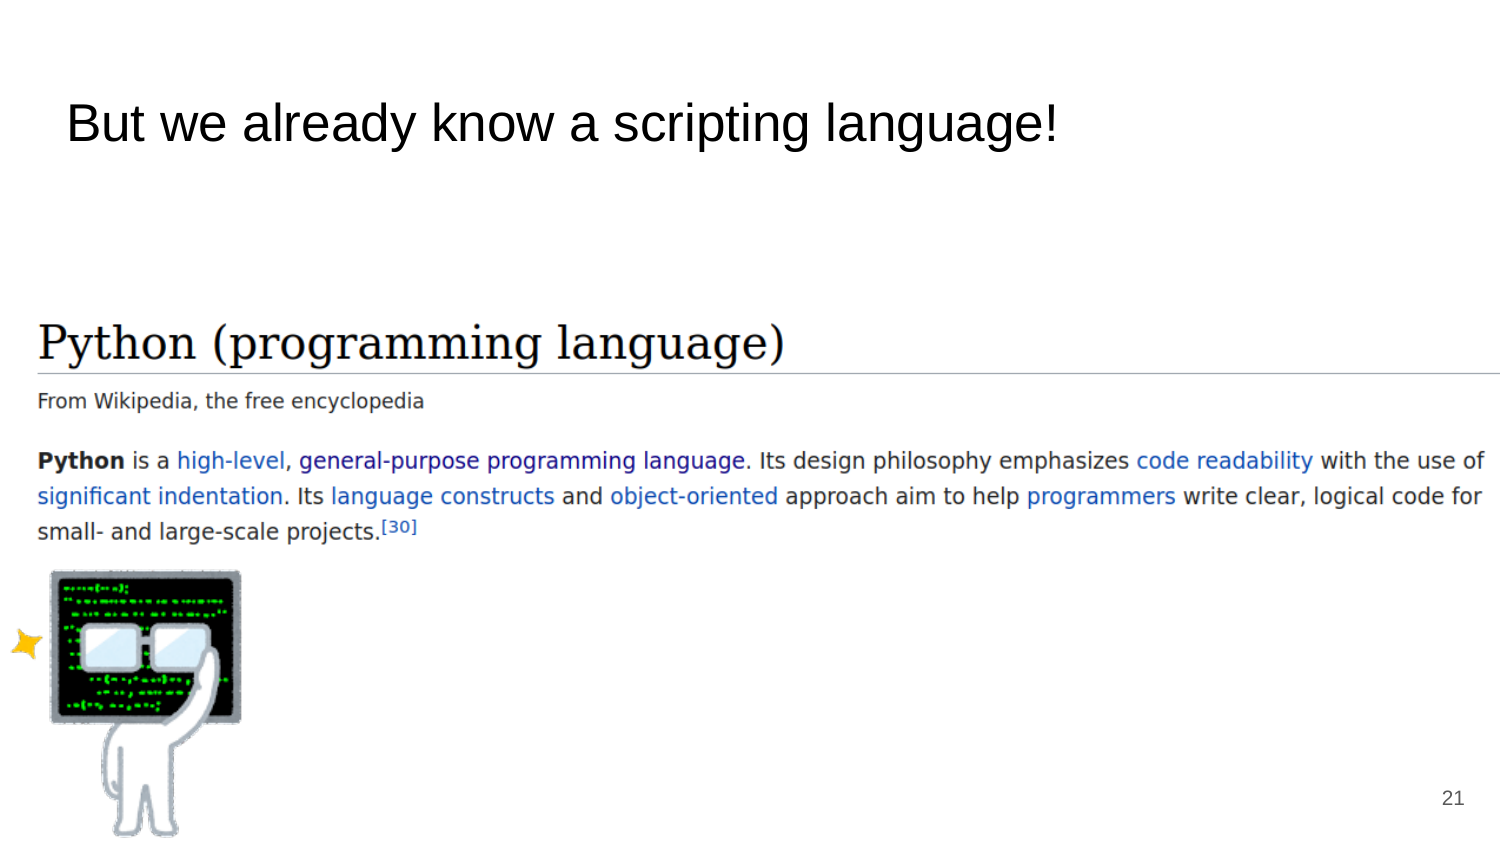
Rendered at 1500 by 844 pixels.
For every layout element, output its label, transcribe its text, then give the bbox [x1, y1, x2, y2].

slide_number <number> [1389, 764, 1480, 830]
title But we already know a scripting language! [51, 72, 1449, 167]
picture [0, 562, 282, 844]
picture [0, 289, 1500, 554]
